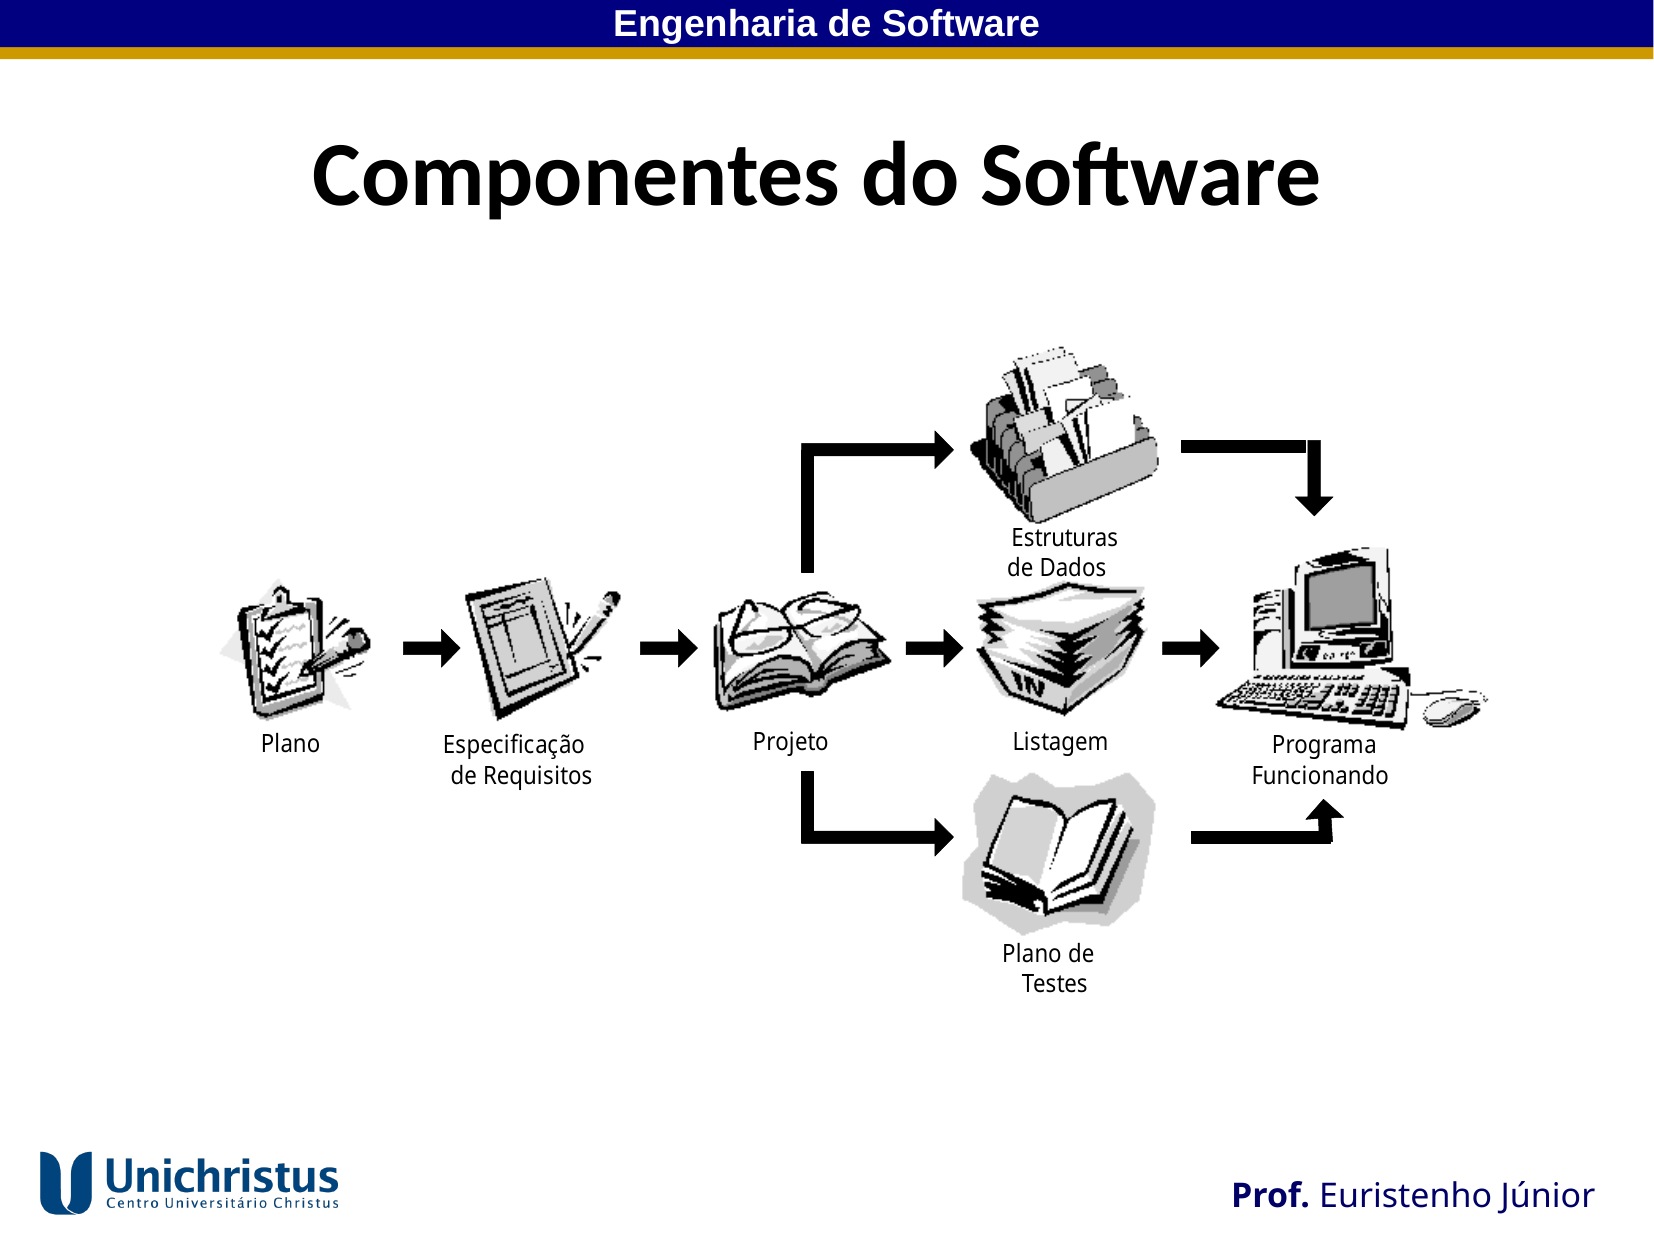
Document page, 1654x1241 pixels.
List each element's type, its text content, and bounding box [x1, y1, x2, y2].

text_box Prof. Euristenho Júnior [1216, 1163, 1654, 1224]
text_box Engenharia de Software [0, 0, 1654, 48]
title Componentes do Software [177, 106, 1458, 289]
chart [214, 341, 1496, 1006]
text_box [0, 48, 1654, 60]
picture [35, 1148, 343, 1217]
